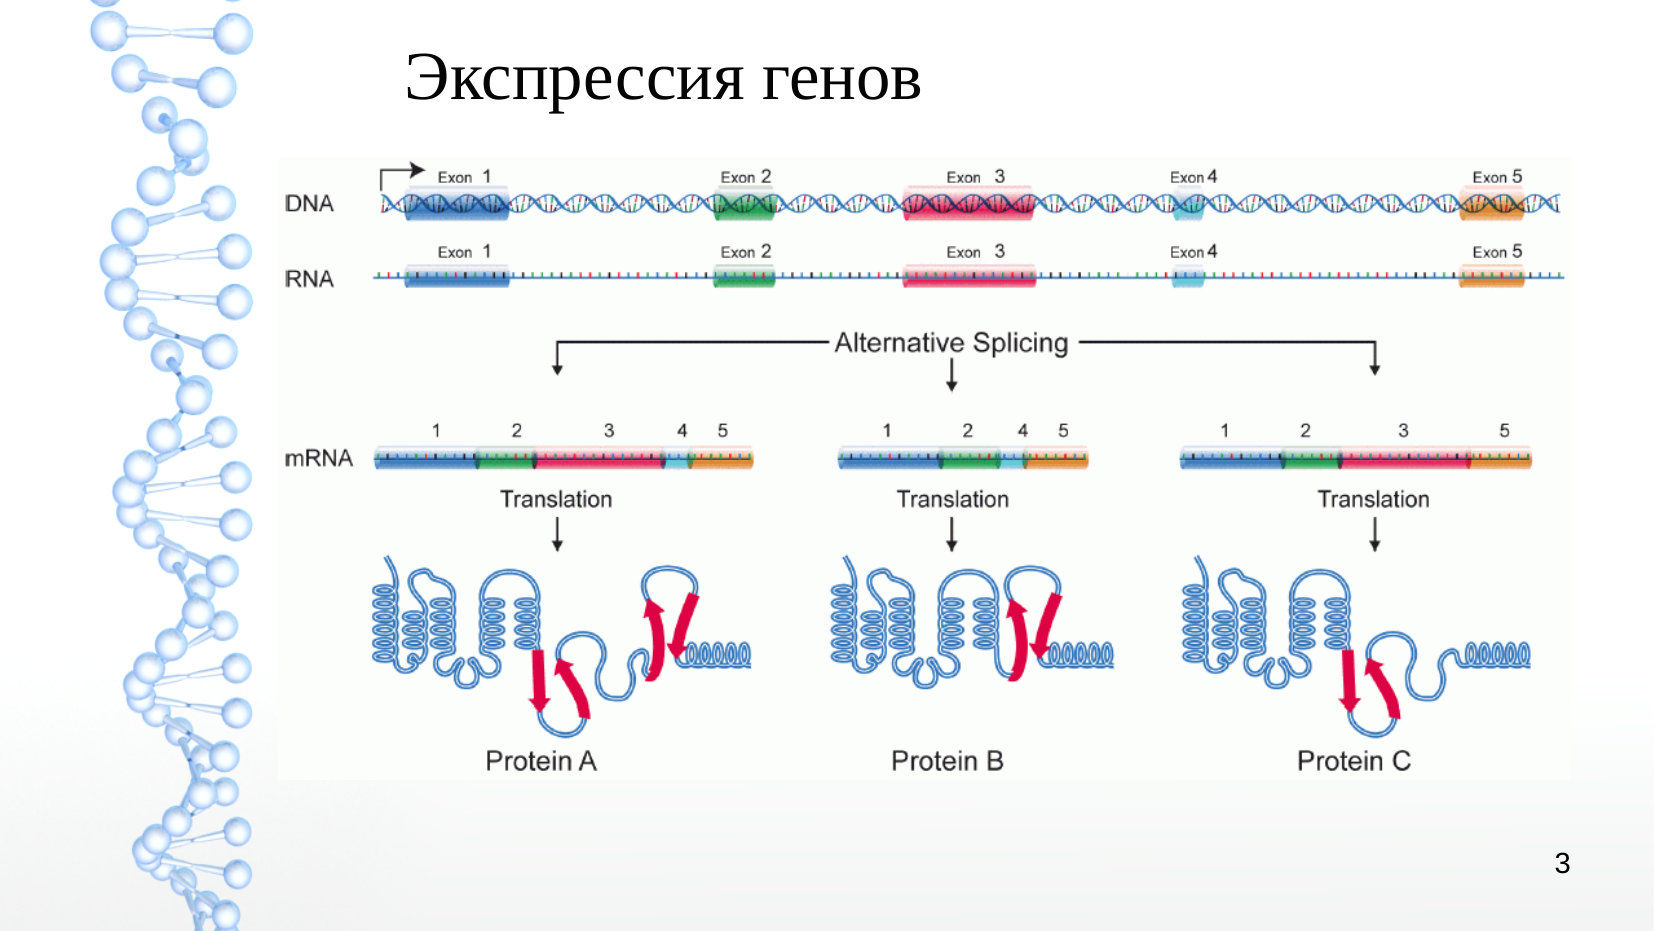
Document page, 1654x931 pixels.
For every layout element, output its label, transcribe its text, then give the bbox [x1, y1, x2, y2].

title Экспрессия генов [0, 0, 1329, 154]
picture [0, 0, 1654, 931]
